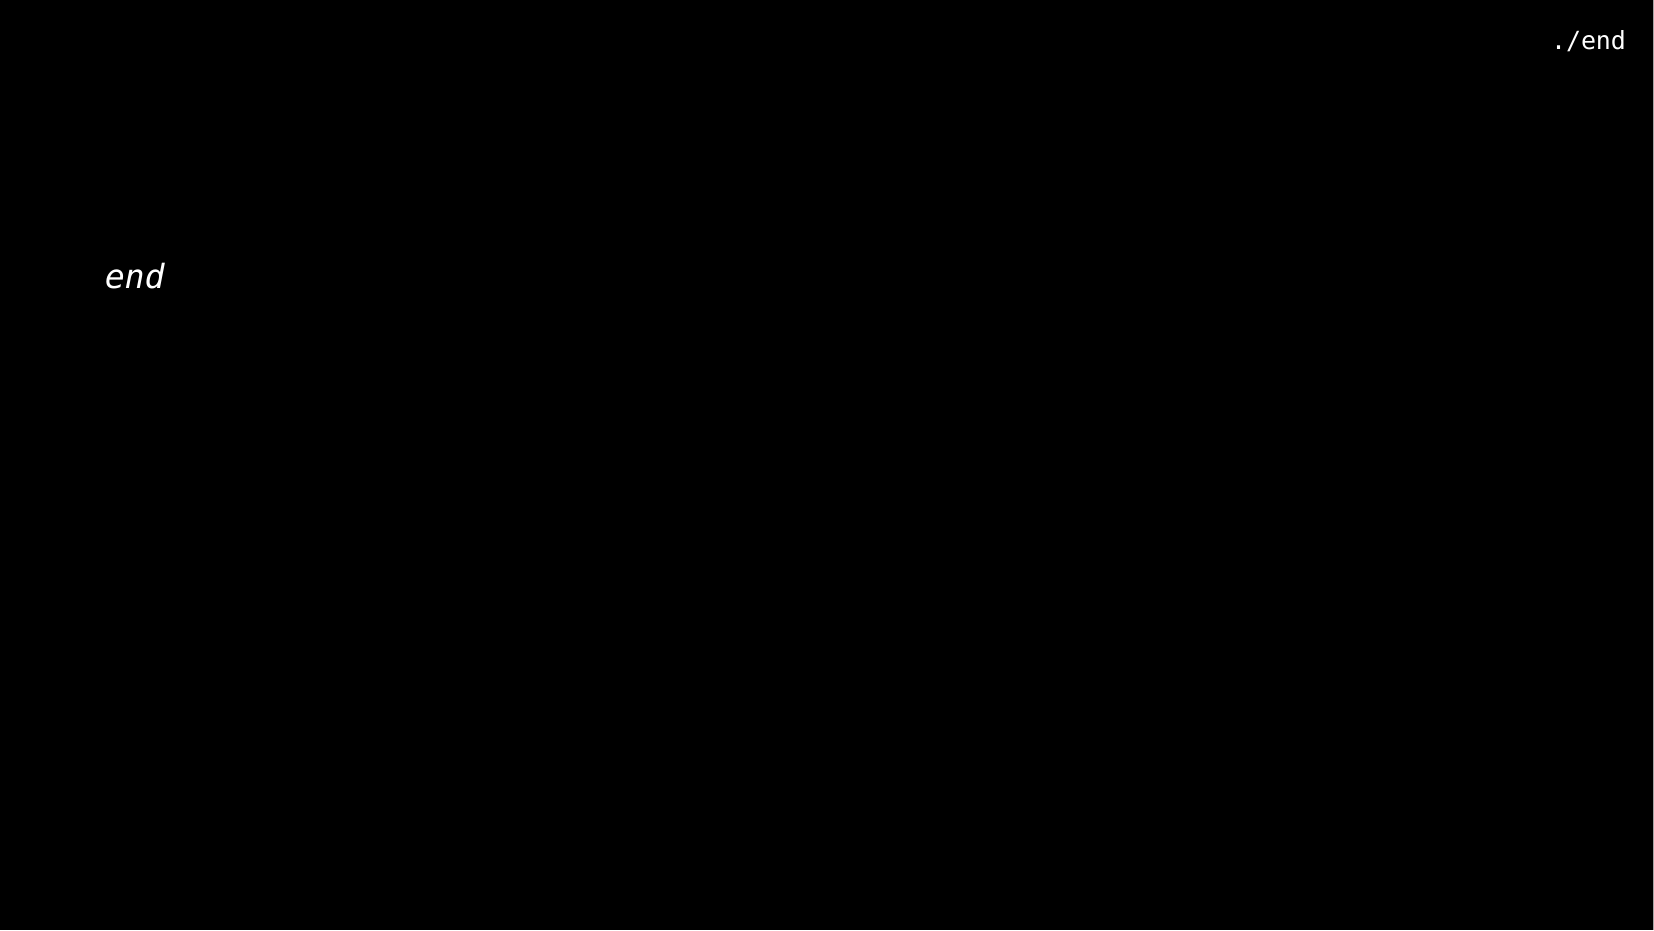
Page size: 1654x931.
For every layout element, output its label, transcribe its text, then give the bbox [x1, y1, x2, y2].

text_box ./end [15, 18, 1641, 67]
text_box end [90, 231, 1576, 516]
